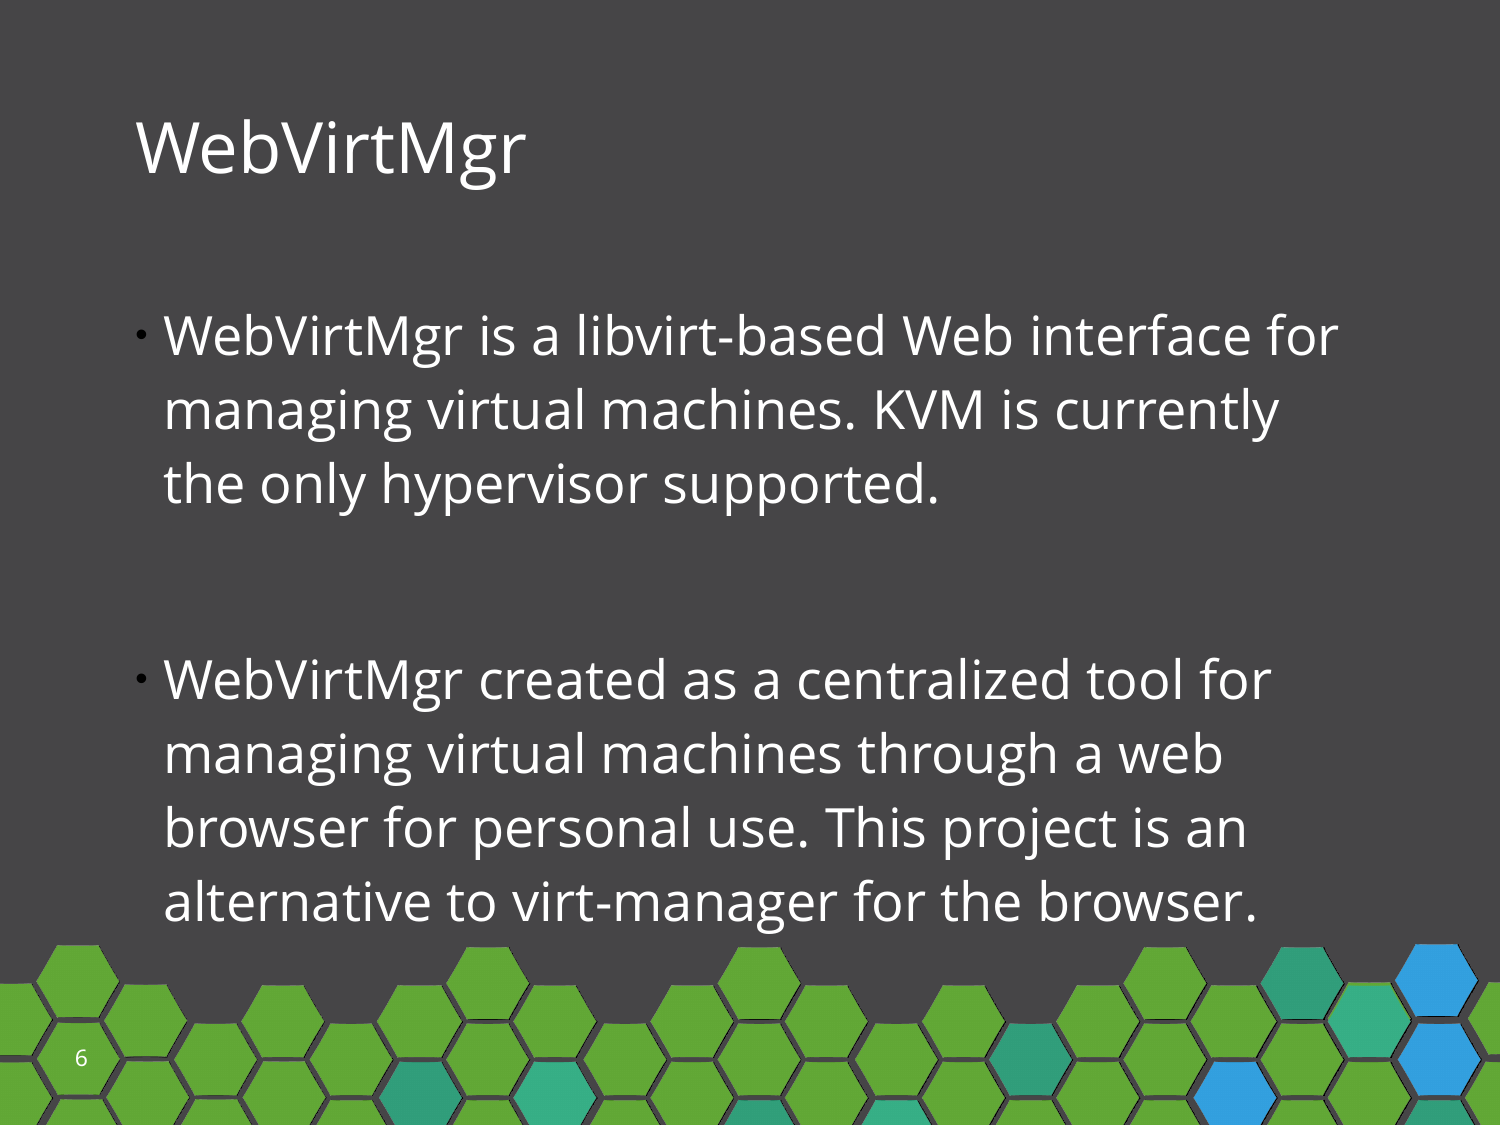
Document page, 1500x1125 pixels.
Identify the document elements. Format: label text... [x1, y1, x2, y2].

list WebVirtMgr is a libvirt-based Web interface for managing virtual machines. KVM is currently the only hypervisor supported. WebVirtMgr created as a centralized tool for managing virtual machines through a web browser for personal use. This project is an alternative to virt-manager for the browser. [135, 297, 1372, 951]
picture [0, 944, 1500, 1125]
title WebVirtMgr [135, 65, 1372, 228]
